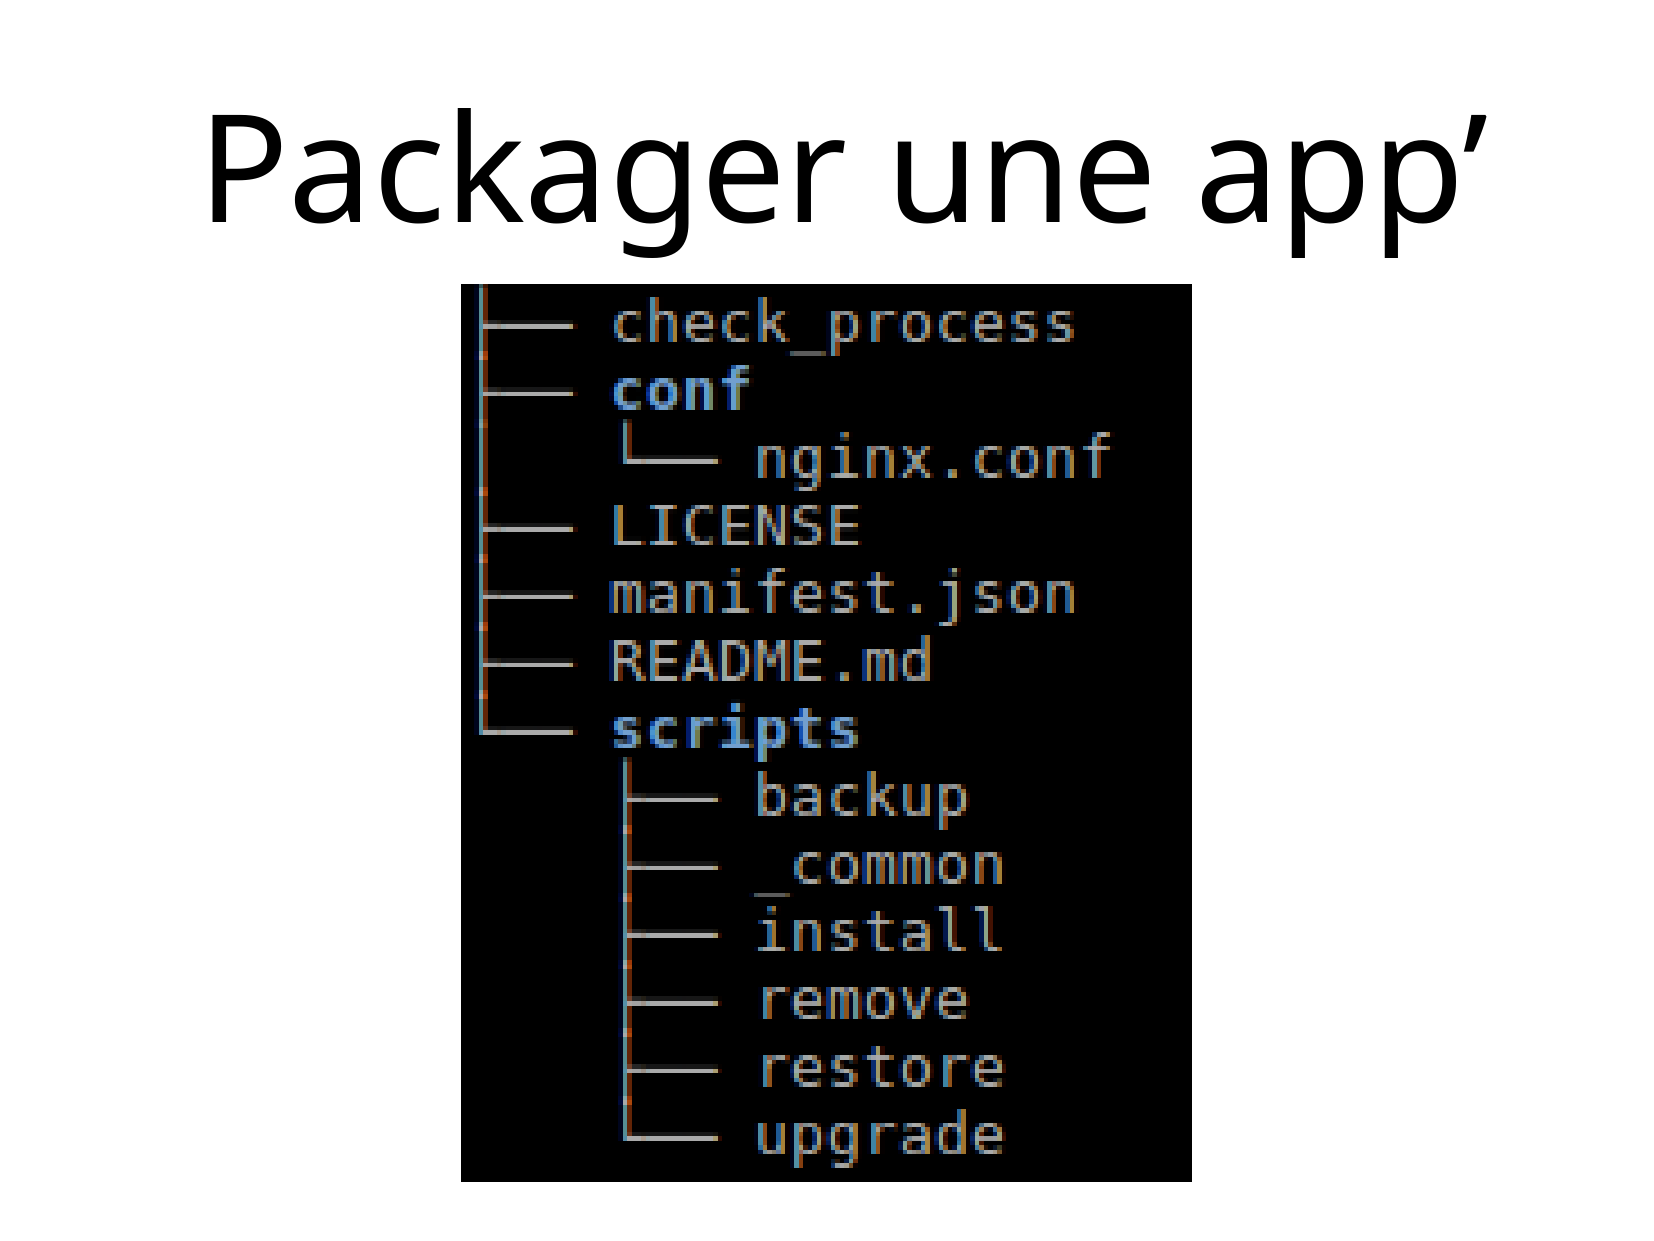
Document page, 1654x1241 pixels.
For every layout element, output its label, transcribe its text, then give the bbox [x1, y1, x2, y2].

title Packager une app’ [82, 61, 1606, 269]
picture [461, 284, 1192, 1182]
